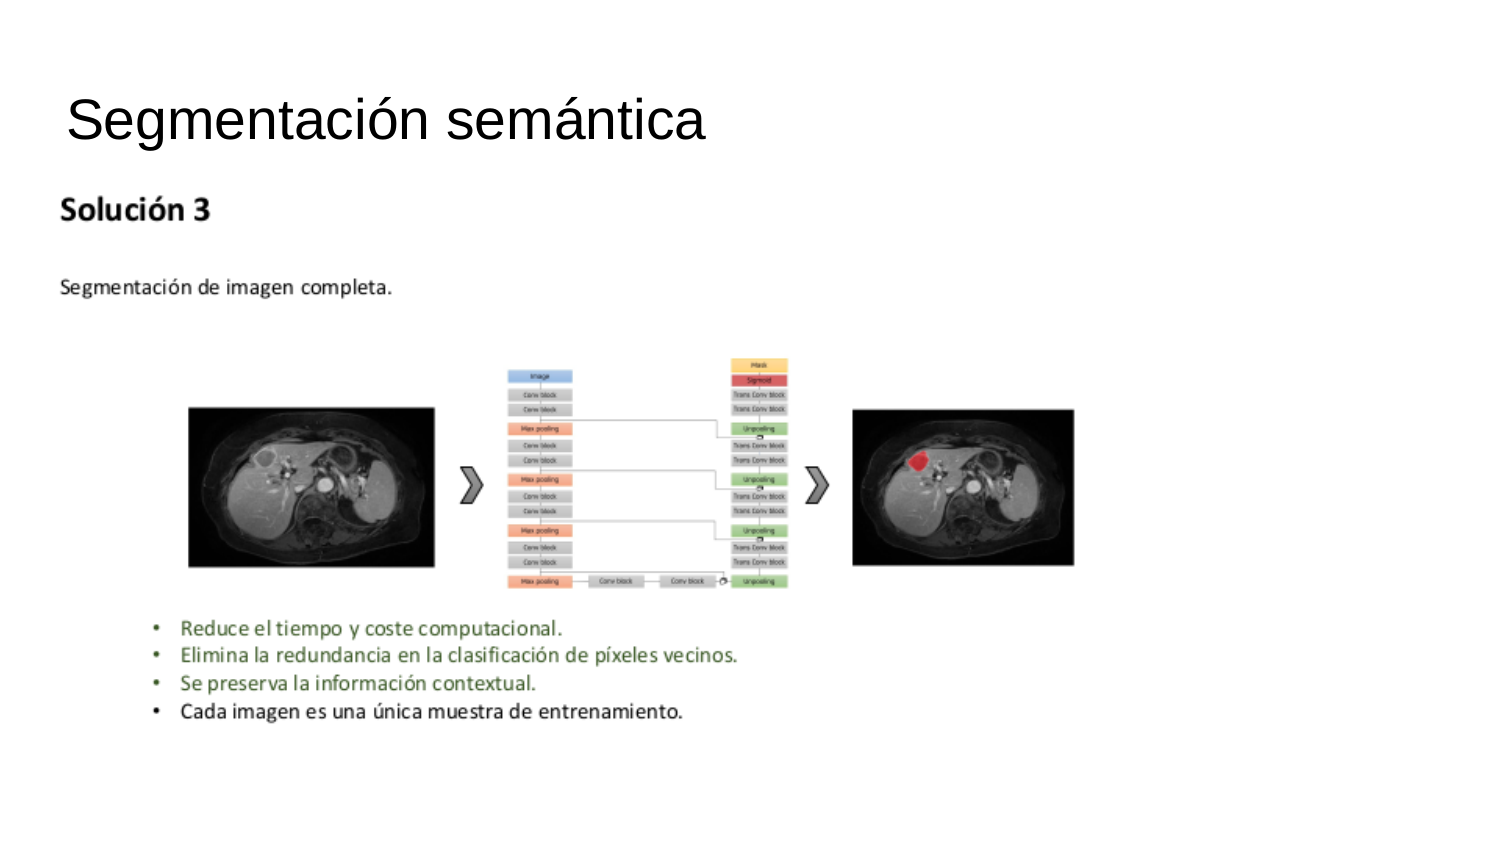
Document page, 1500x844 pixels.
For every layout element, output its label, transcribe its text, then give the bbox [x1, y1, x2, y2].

title Segmentación semántica [51, 72, 1449, 167]
picture [51, 188, 1095, 725]
